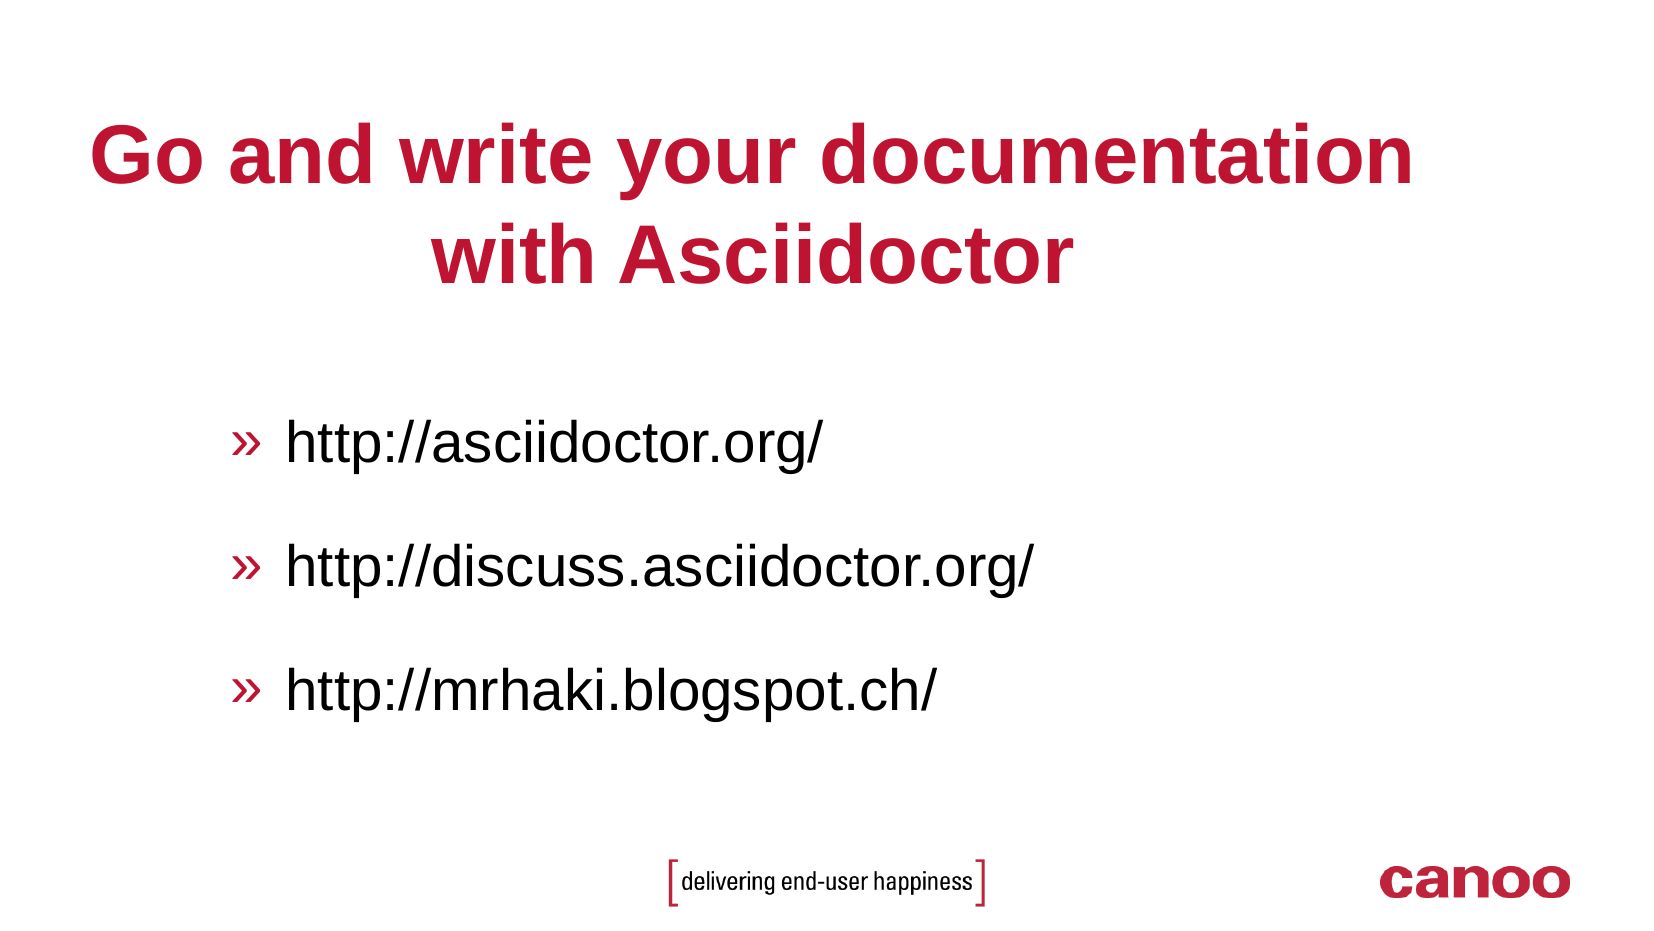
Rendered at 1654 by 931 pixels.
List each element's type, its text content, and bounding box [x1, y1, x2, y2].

picture [1380, 866, 1570, 898]
list http://asciidoctor.org/ http://discuss.asciidoctor.org/ http://mrhaki.blogspot.ch/ [214, 396, 1291, 751]
picture [662, 855, 991, 910]
title Go and write your documentation with Asciidoctor [75, 92, 1591, 308]
